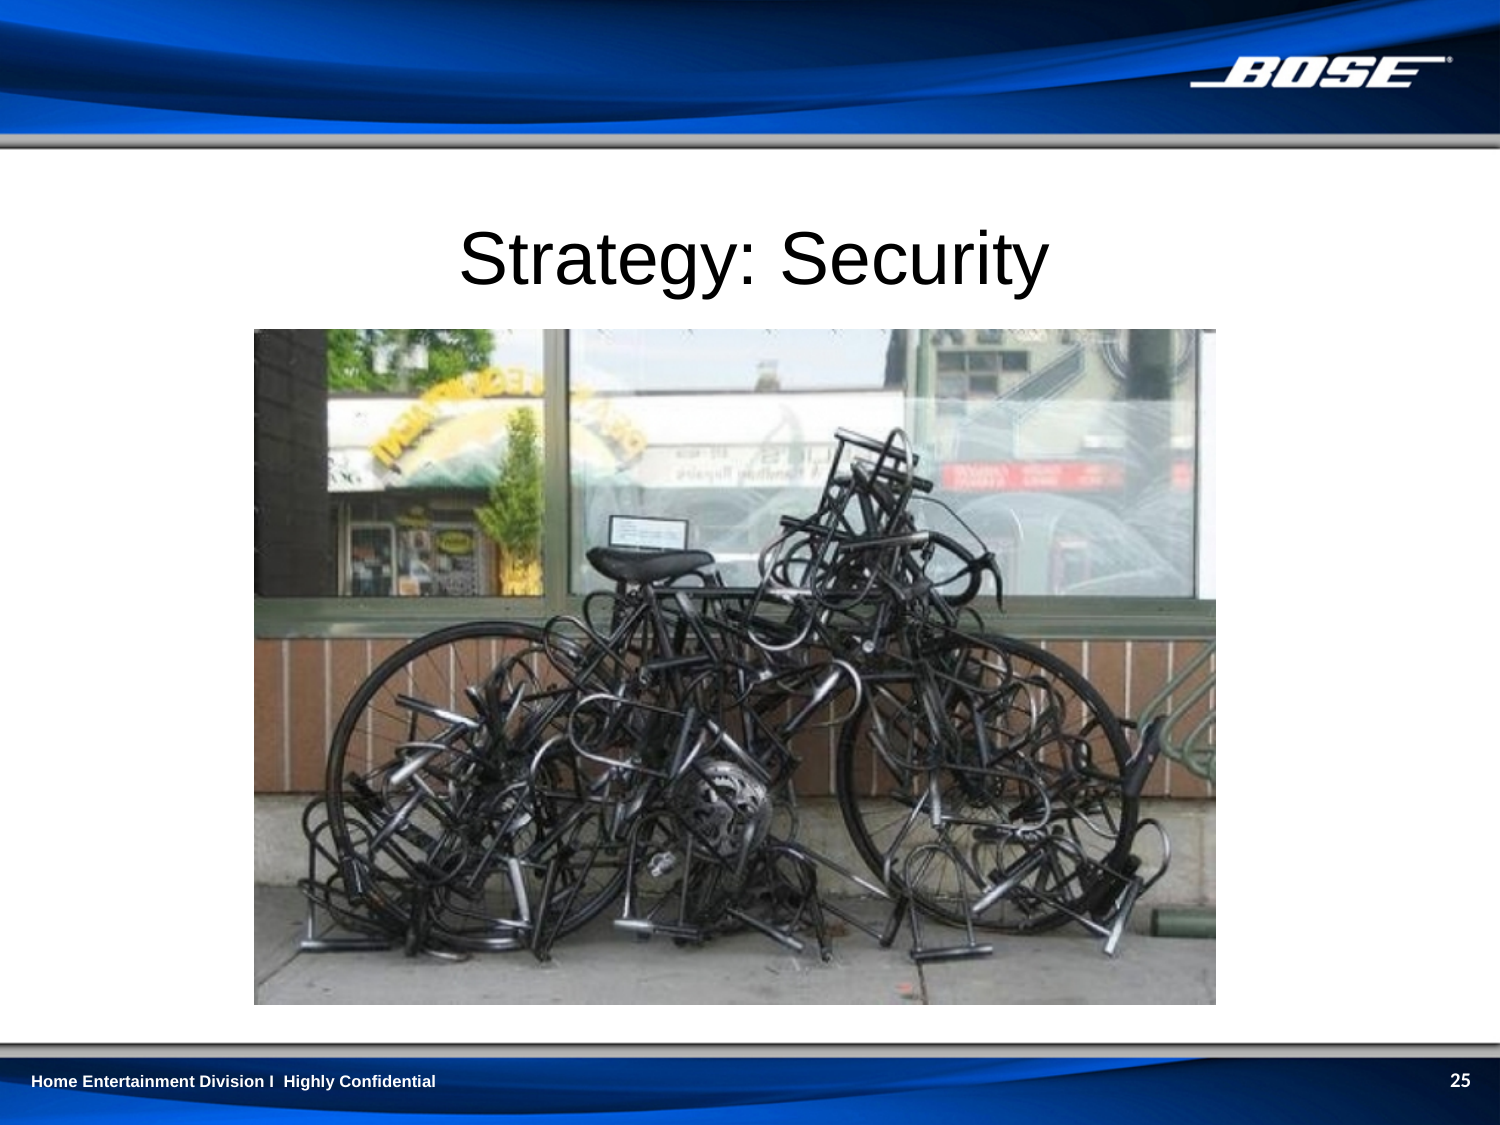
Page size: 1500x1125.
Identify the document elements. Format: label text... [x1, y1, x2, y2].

text_box Strategy: Security [79, 174, 1430, 334]
picture [0, 0, 1500, 1125]
